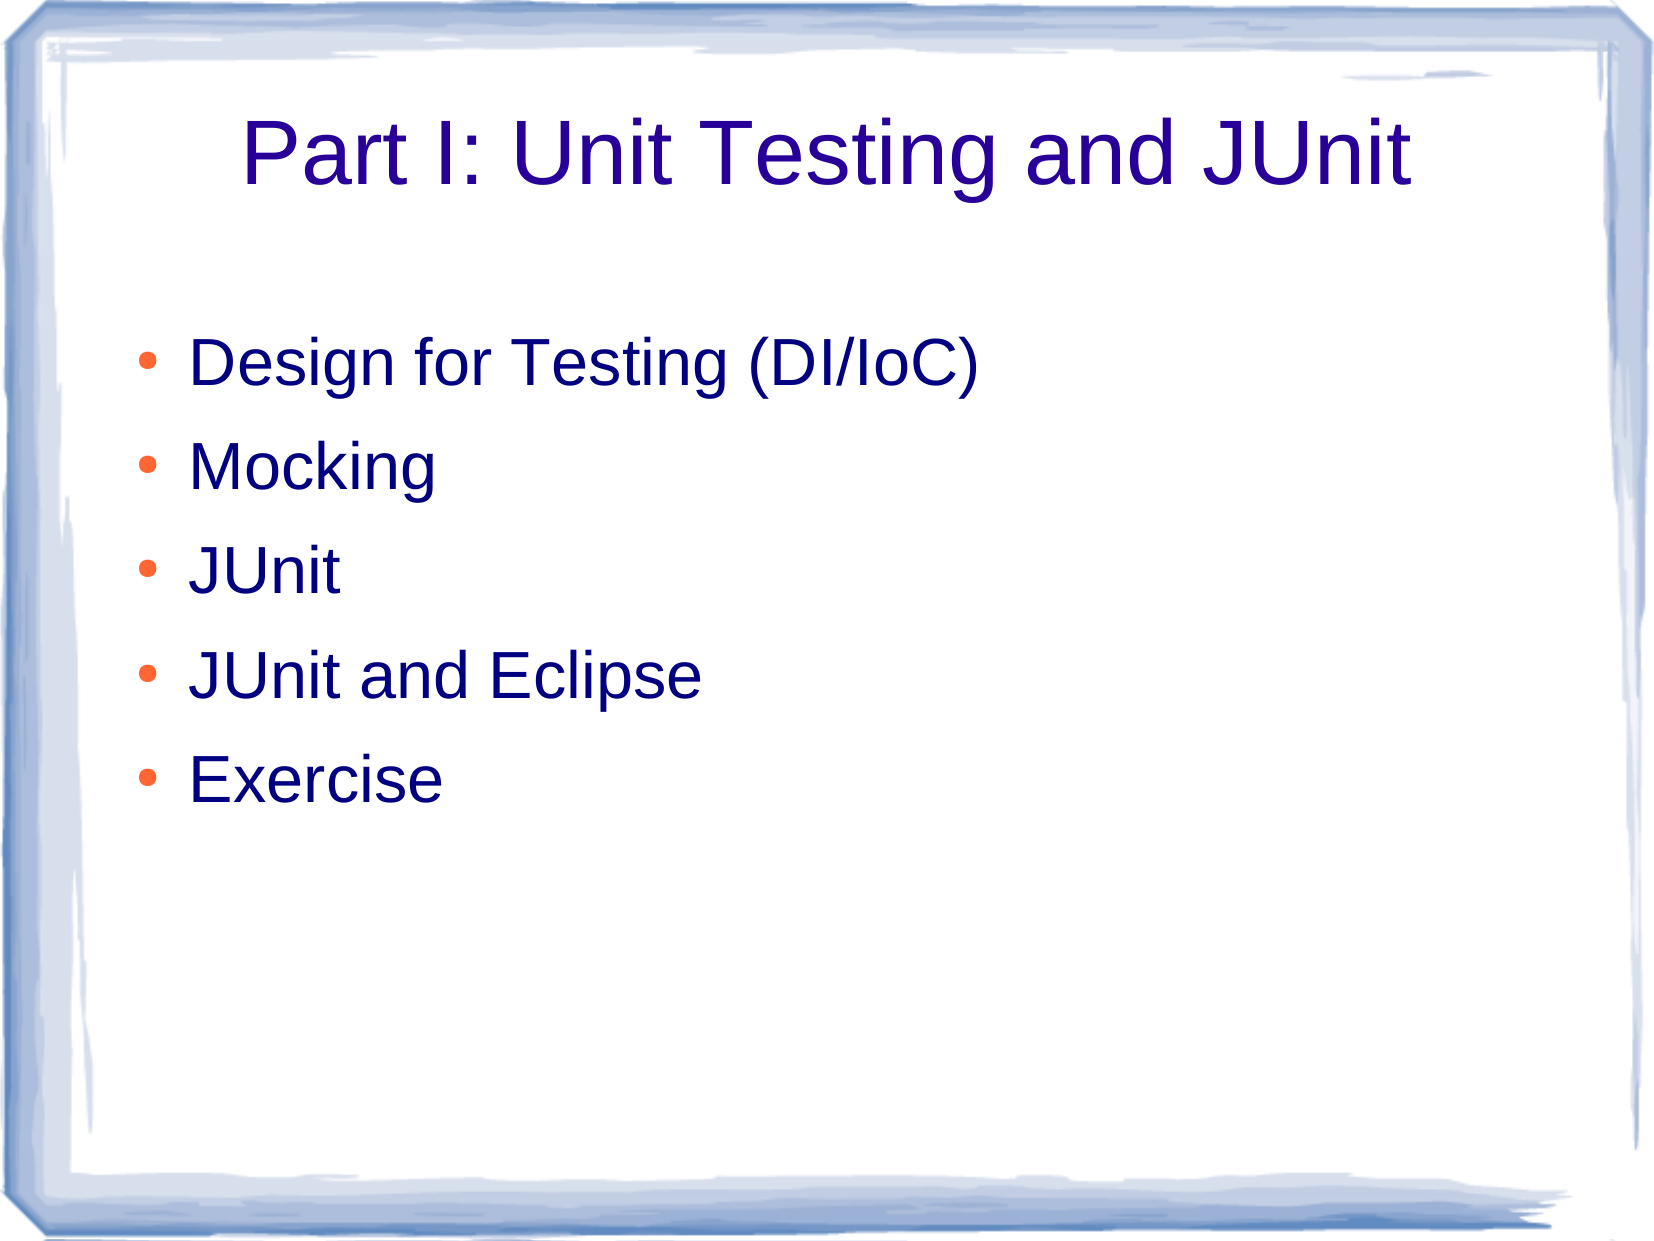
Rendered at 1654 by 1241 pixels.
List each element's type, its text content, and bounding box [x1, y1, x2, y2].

title Part I: Unit Testing and JUnit [82, 56, 1571, 250]
picture [0, 0, 1654, 1241]
list Design for Testing (DI/IoC) Mocking JUnit JUnit and Eclipse Exercise [118, 324, 1571, 1129]
